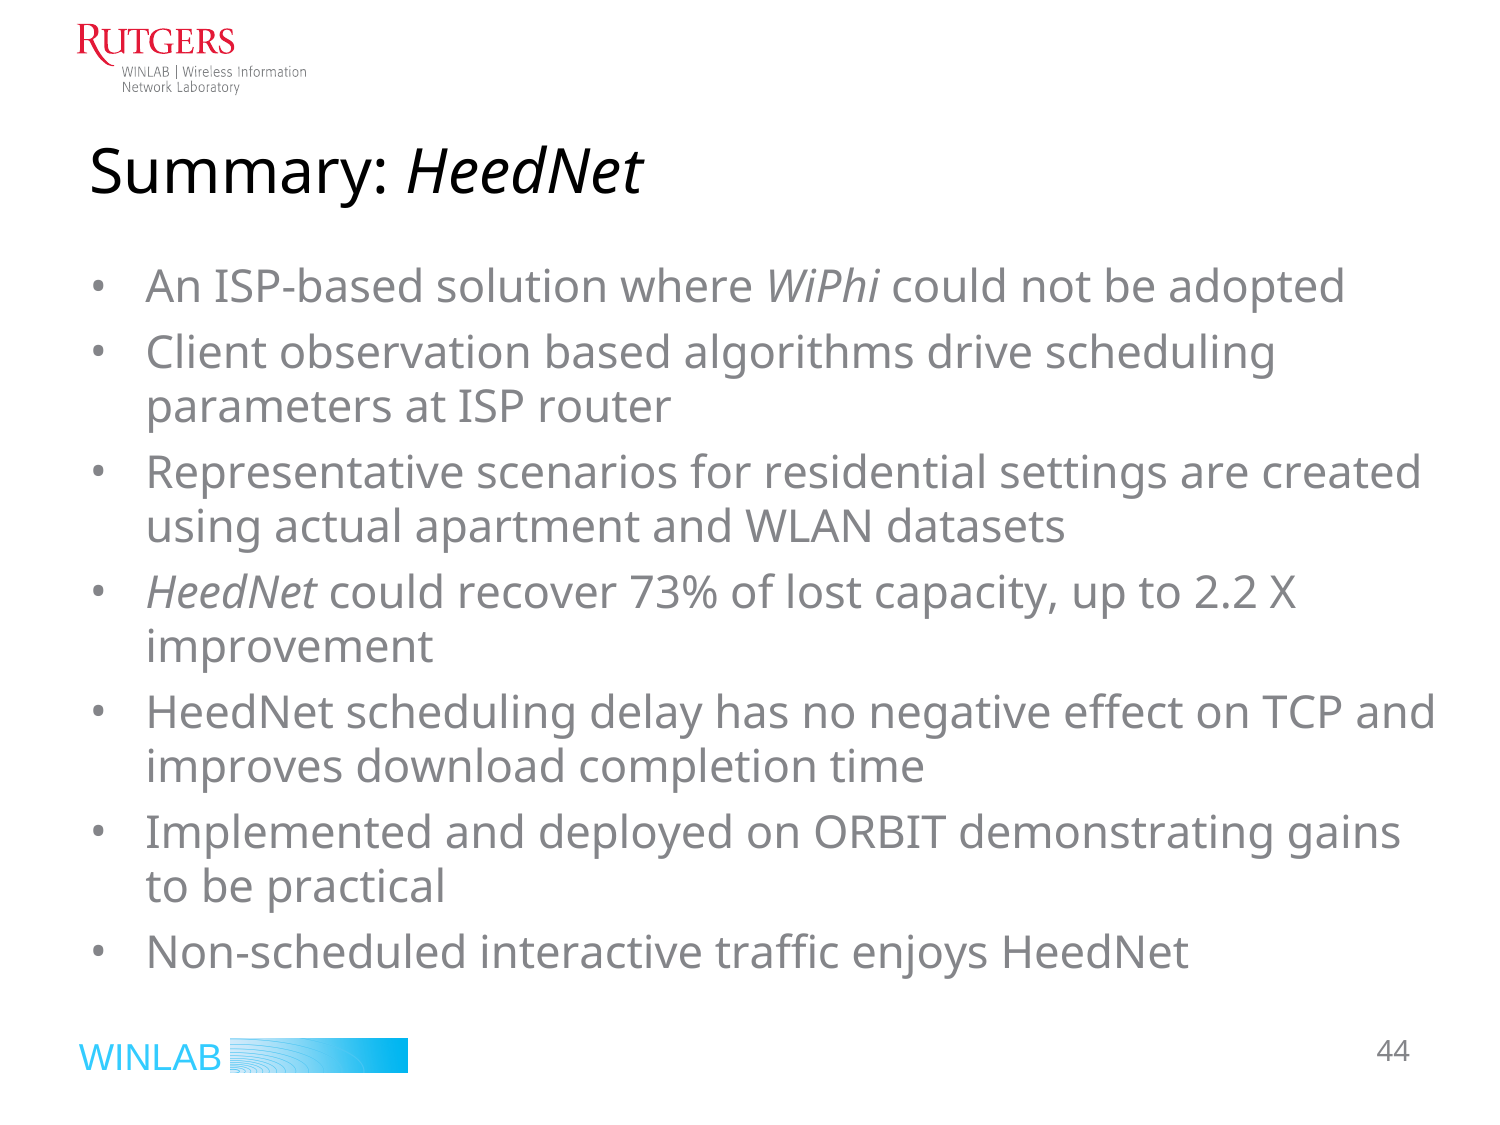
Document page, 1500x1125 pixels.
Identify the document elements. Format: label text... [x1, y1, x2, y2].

list An ISP-based solution where WiPhi could not be adopted Client observation based algorithms drive scheduling parameters at ISP router Representative scenarios for residential settings are created using actual apartment and WLAN datasets HeedNet could recover 73% of lost capacity, up to 2.2 X improvement HeedNet scheduling delay has no negative effect on TCP and improves download completion time Implemented and deployed on ORBIT demonstrating gains to be practical Non-scheduled interactive traffic enjoys HeedNet [75, 249, 1463, 993]
title Summary: HeedNet [75, 99, 1426, 238]
picture [230, 1038, 383, 1073]
